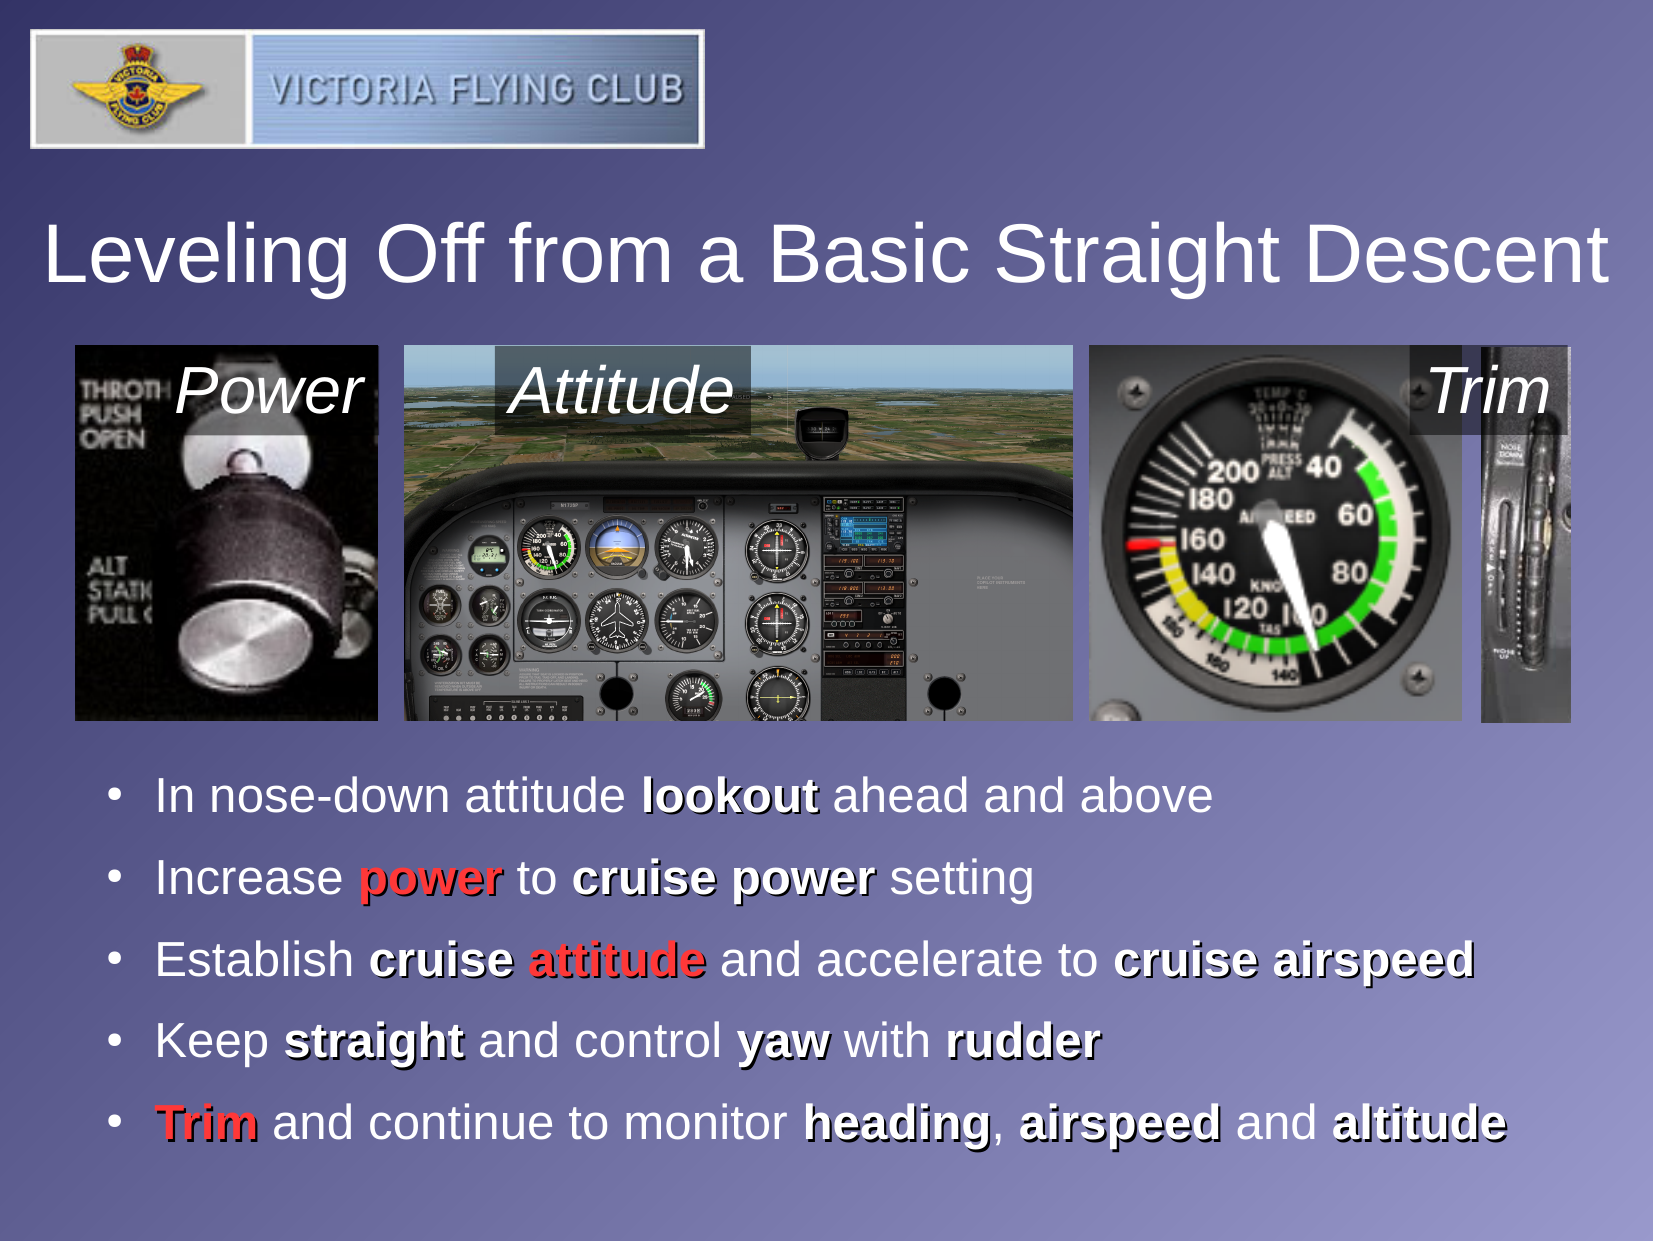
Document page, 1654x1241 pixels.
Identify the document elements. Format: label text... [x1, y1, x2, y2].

picture [404, 345, 1073, 721]
picture [1089, 345, 1462, 721]
text_box Attitude [494, 345, 751, 436]
text_box Trim [1409, 345, 1568, 435]
picture [30, 29, 705, 149]
list In nose-down attitude lookout ahead and above Increase power to cruise power setting Establish cruise attitude and accelerate to cruise airspeed Keep straight and control yaw with rudder Trim and continue to monitor heading, airspeed and altitude [89, 767, 1578, 1218]
picture [1481, 347, 1571, 723]
text_box Power [159, 345, 380, 436]
picture [75, 345, 378, 721]
title Leveling Off from a Basic Straight Descent [16, 150, 1637, 358]
